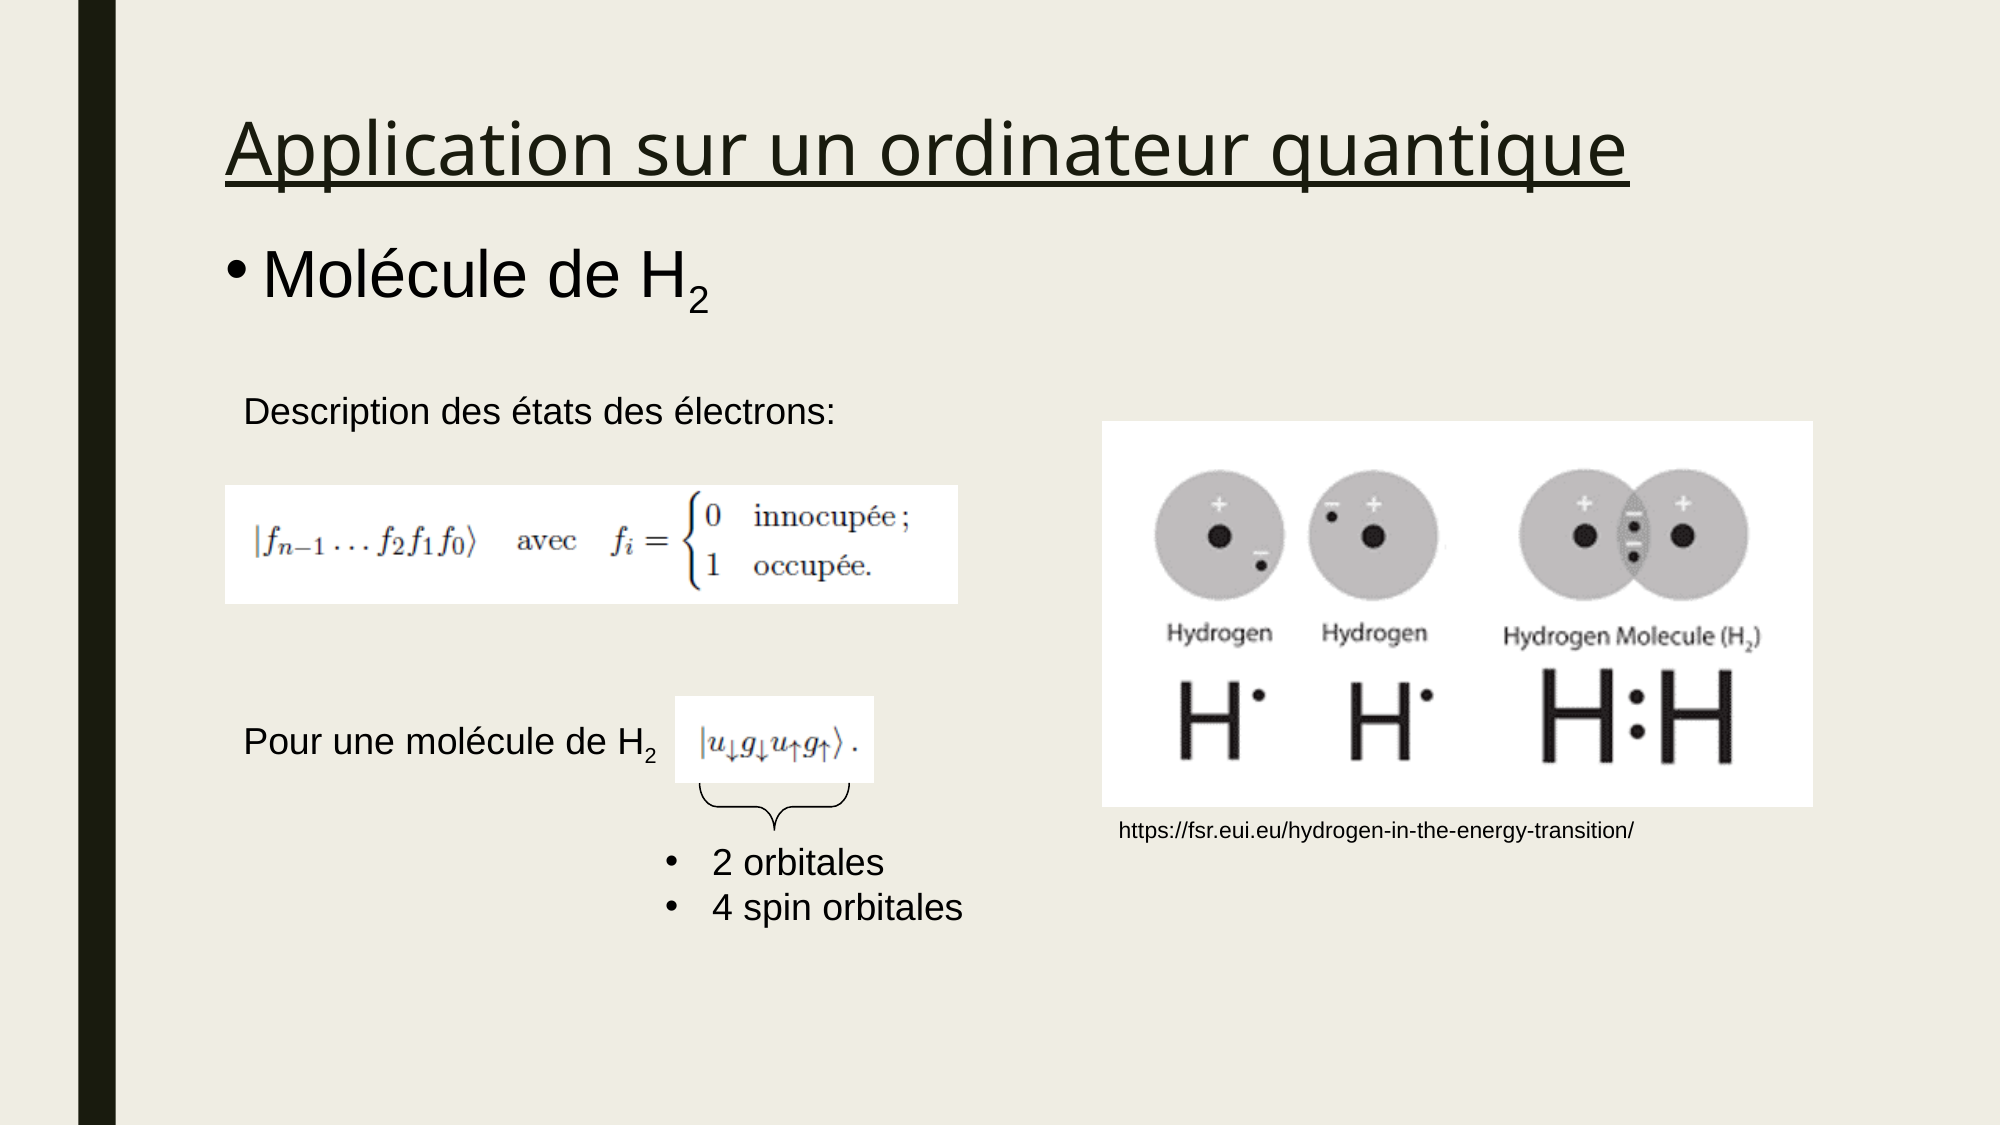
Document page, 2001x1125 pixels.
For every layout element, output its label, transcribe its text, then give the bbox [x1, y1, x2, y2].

text_box Application sur un ordinateur quantique [225, 112, 1800, 226]
picture [225, 485, 958, 604]
text_box Pour une molécule de H2 [228, 709, 672, 776]
picture [1102, 421, 1813, 807]
subtitle Molécule de H2 [225, 226, 1800, 319]
text_box 2 orbitales 4 spin orbitales [650, 830, 979, 936]
text_box https://fsr.eui.eu/hydrogen-in-the-energy-transition/ [1104, 807, 1650, 851]
picture [675, 696, 874, 783]
text_box Description des états des électrons: [228, 379, 852, 440]
